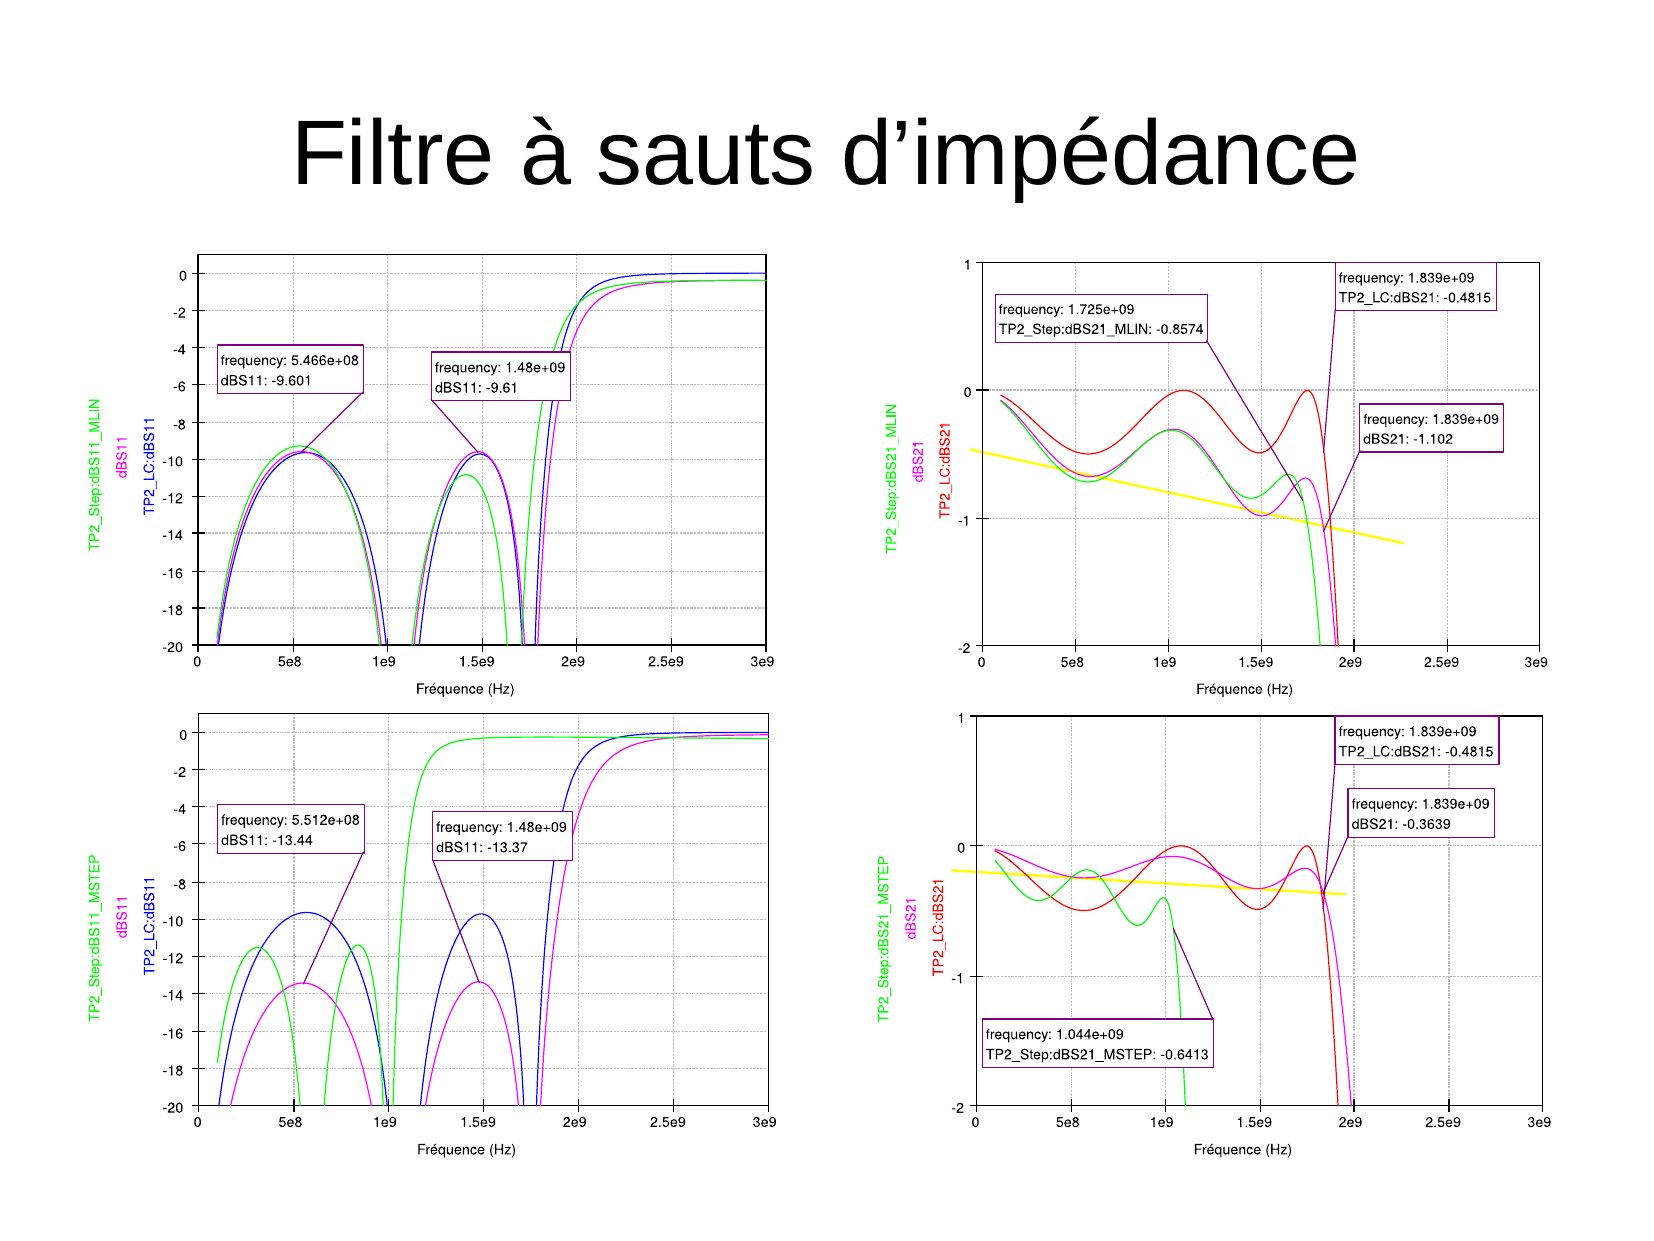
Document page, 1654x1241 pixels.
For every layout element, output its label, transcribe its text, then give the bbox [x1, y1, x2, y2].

picture [885, 259, 1548, 697]
picture [877, 713, 1551, 1158]
picture [88, 253, 774, 697]
title Filtre à sauts d’impédance [82, 49, 1571, 257]
picture [88, 713, 776, 1158]
